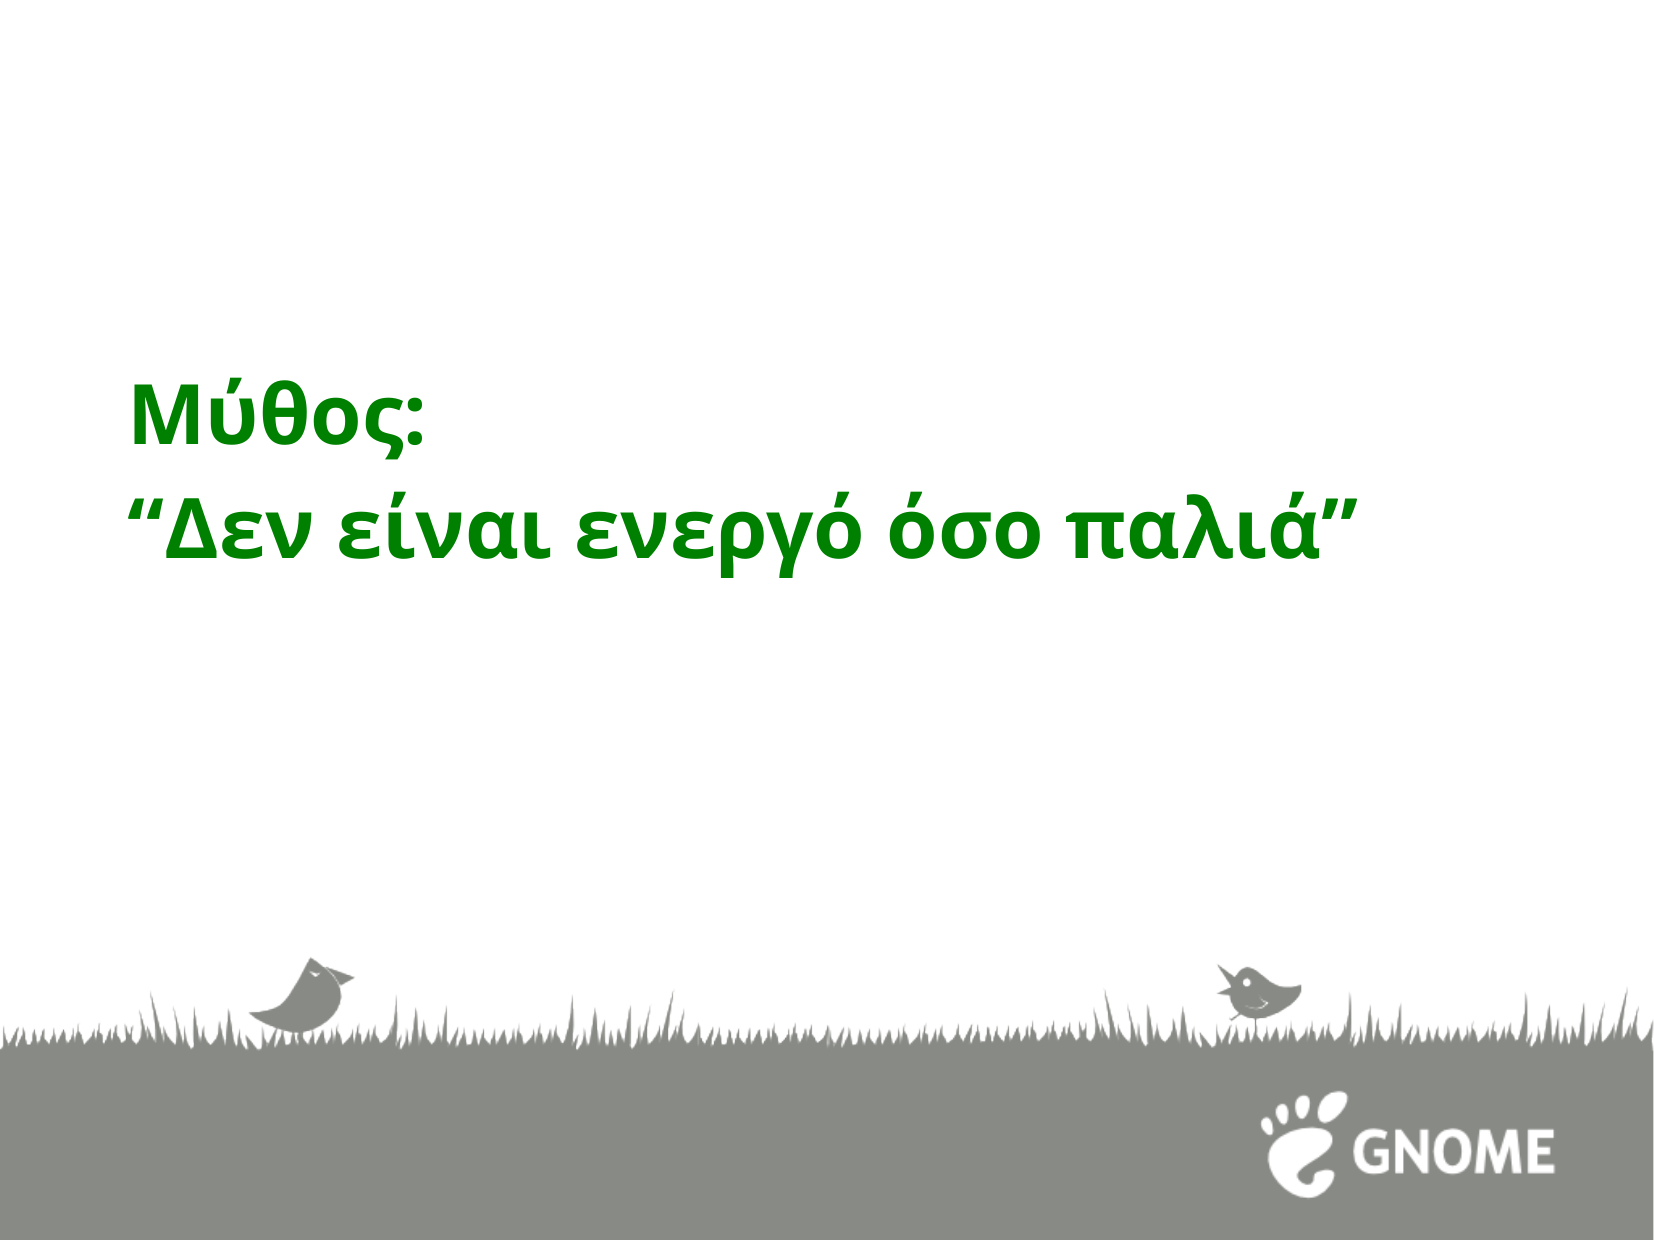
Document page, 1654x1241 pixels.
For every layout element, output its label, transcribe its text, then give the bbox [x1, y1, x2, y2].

text_box Μύθος: “Δεν είναι ενεργό όσο παλιά” [112, 348, 1538, 591]
picture [0, 0, 1654, 1241]
